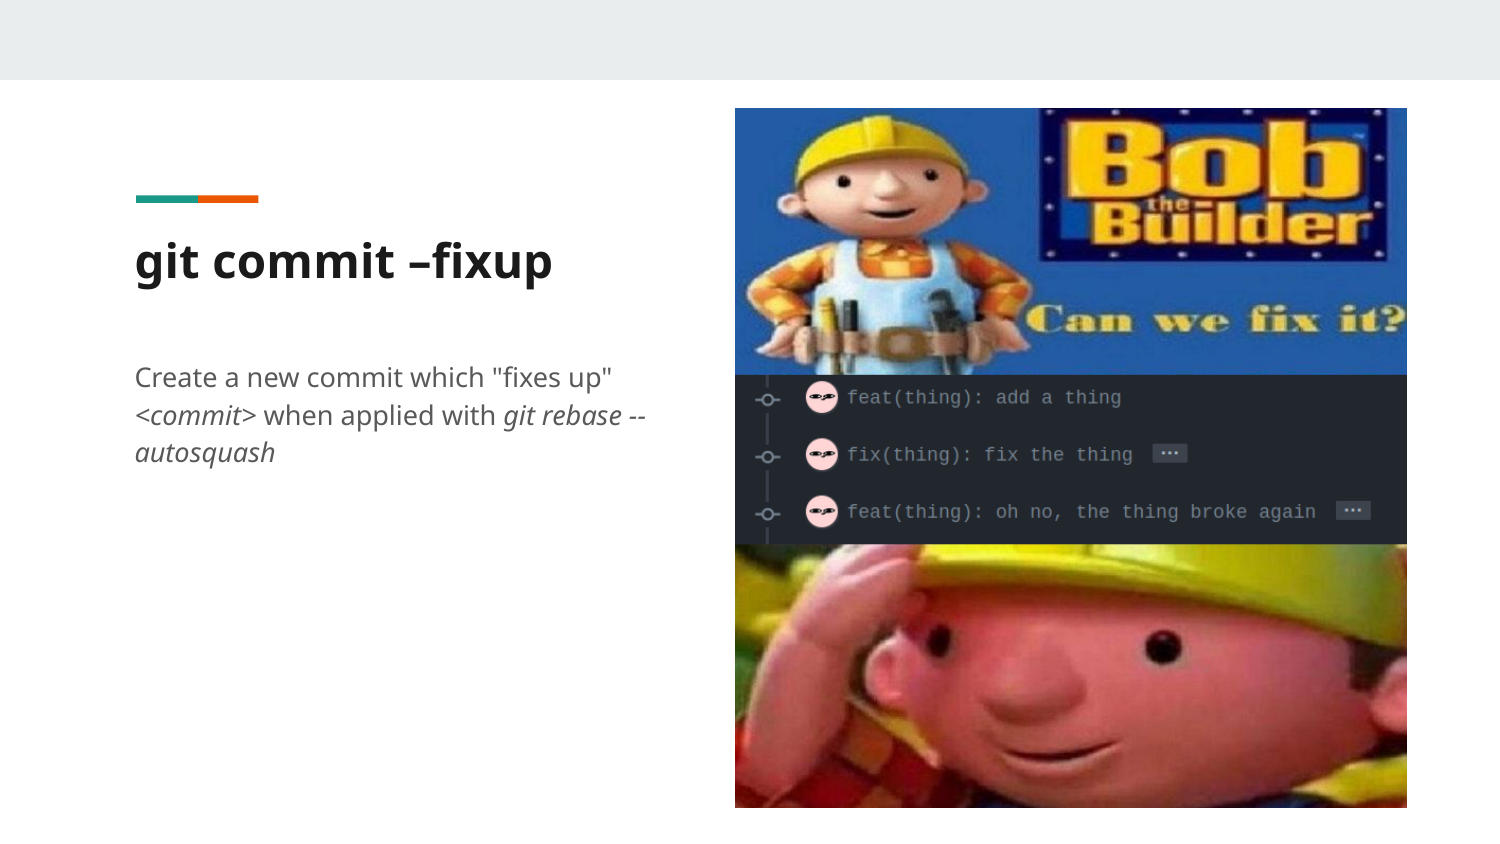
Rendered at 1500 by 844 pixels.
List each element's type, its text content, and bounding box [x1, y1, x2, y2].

list Create a new commit which "fixes up" <commit> when applied with git rebase --autosquash [119, 341, 735, 712]
title git commit –fixup [119, 216, 735, 305]
picture [735, 108, 1407, 808]
